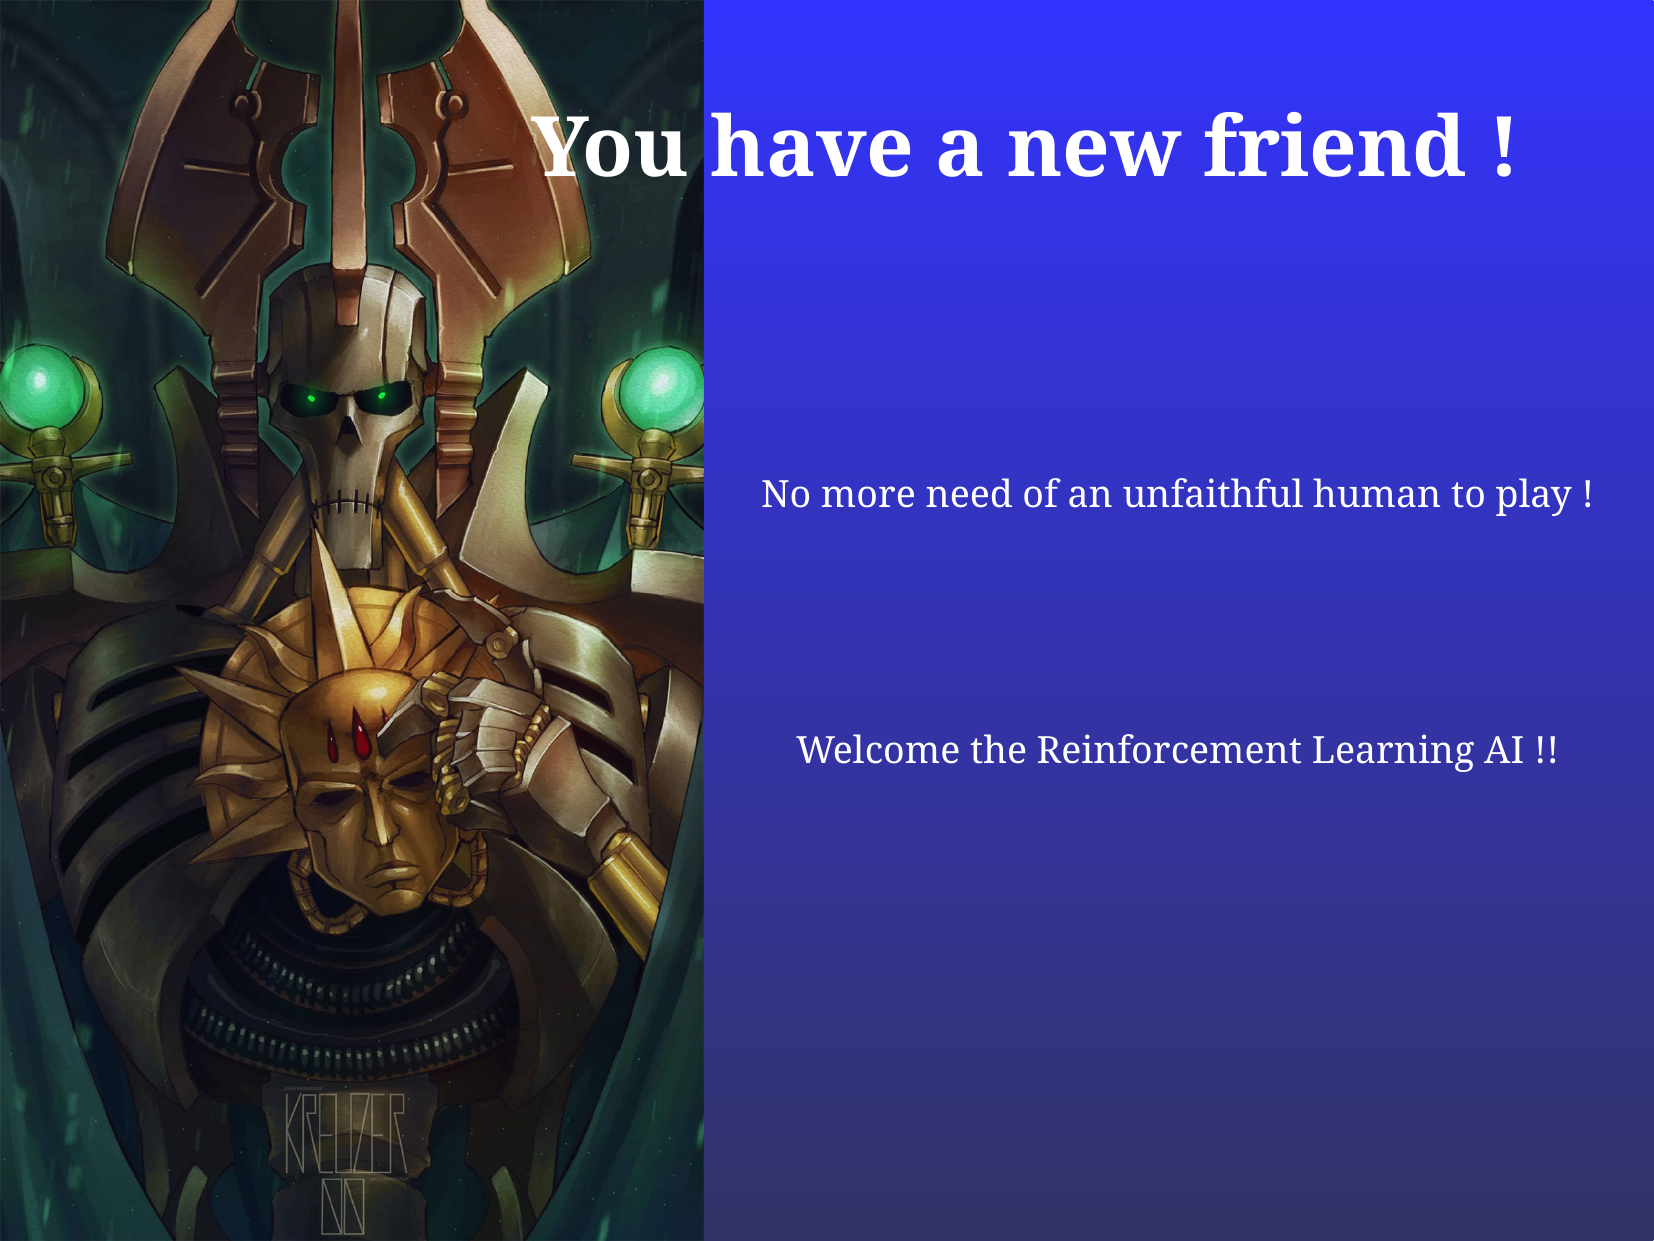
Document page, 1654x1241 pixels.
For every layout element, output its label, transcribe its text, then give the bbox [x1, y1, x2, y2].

text_box No more need of an unfaithful human to play ! Welcome the Reinforcement Learning AI !! A friend for life [703, 460, 1653, 1193]
picture [0, 0, 704, 1241]
text_box You have a new friend ! [23, 79, 1536, 213]
